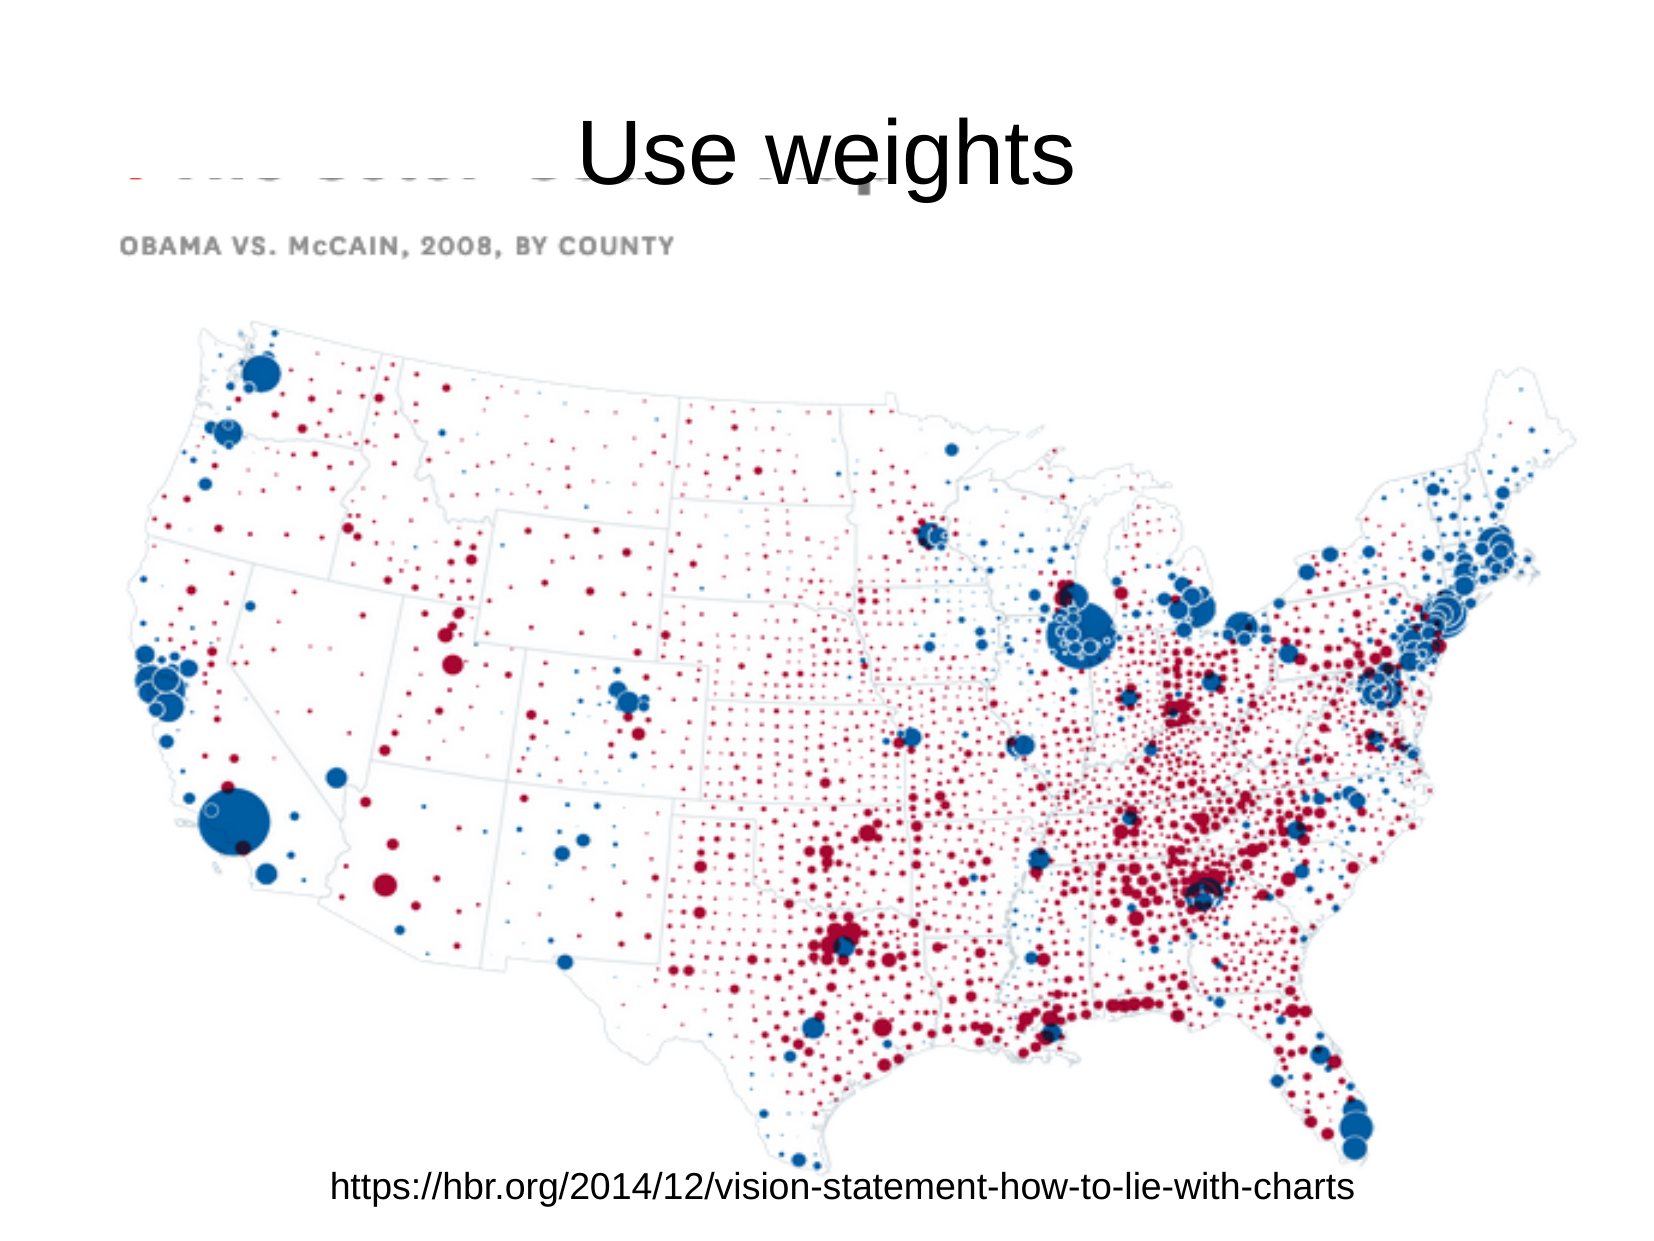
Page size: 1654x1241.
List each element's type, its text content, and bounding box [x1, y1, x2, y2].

picture [18, 178, 1654, 1216]
title Use weights [82, 49, 1571, 257]
text_box https://hbr.org/2014/12/vision-statement-how-to-lie-with-charts [315, 1158, 1375, 1216]
